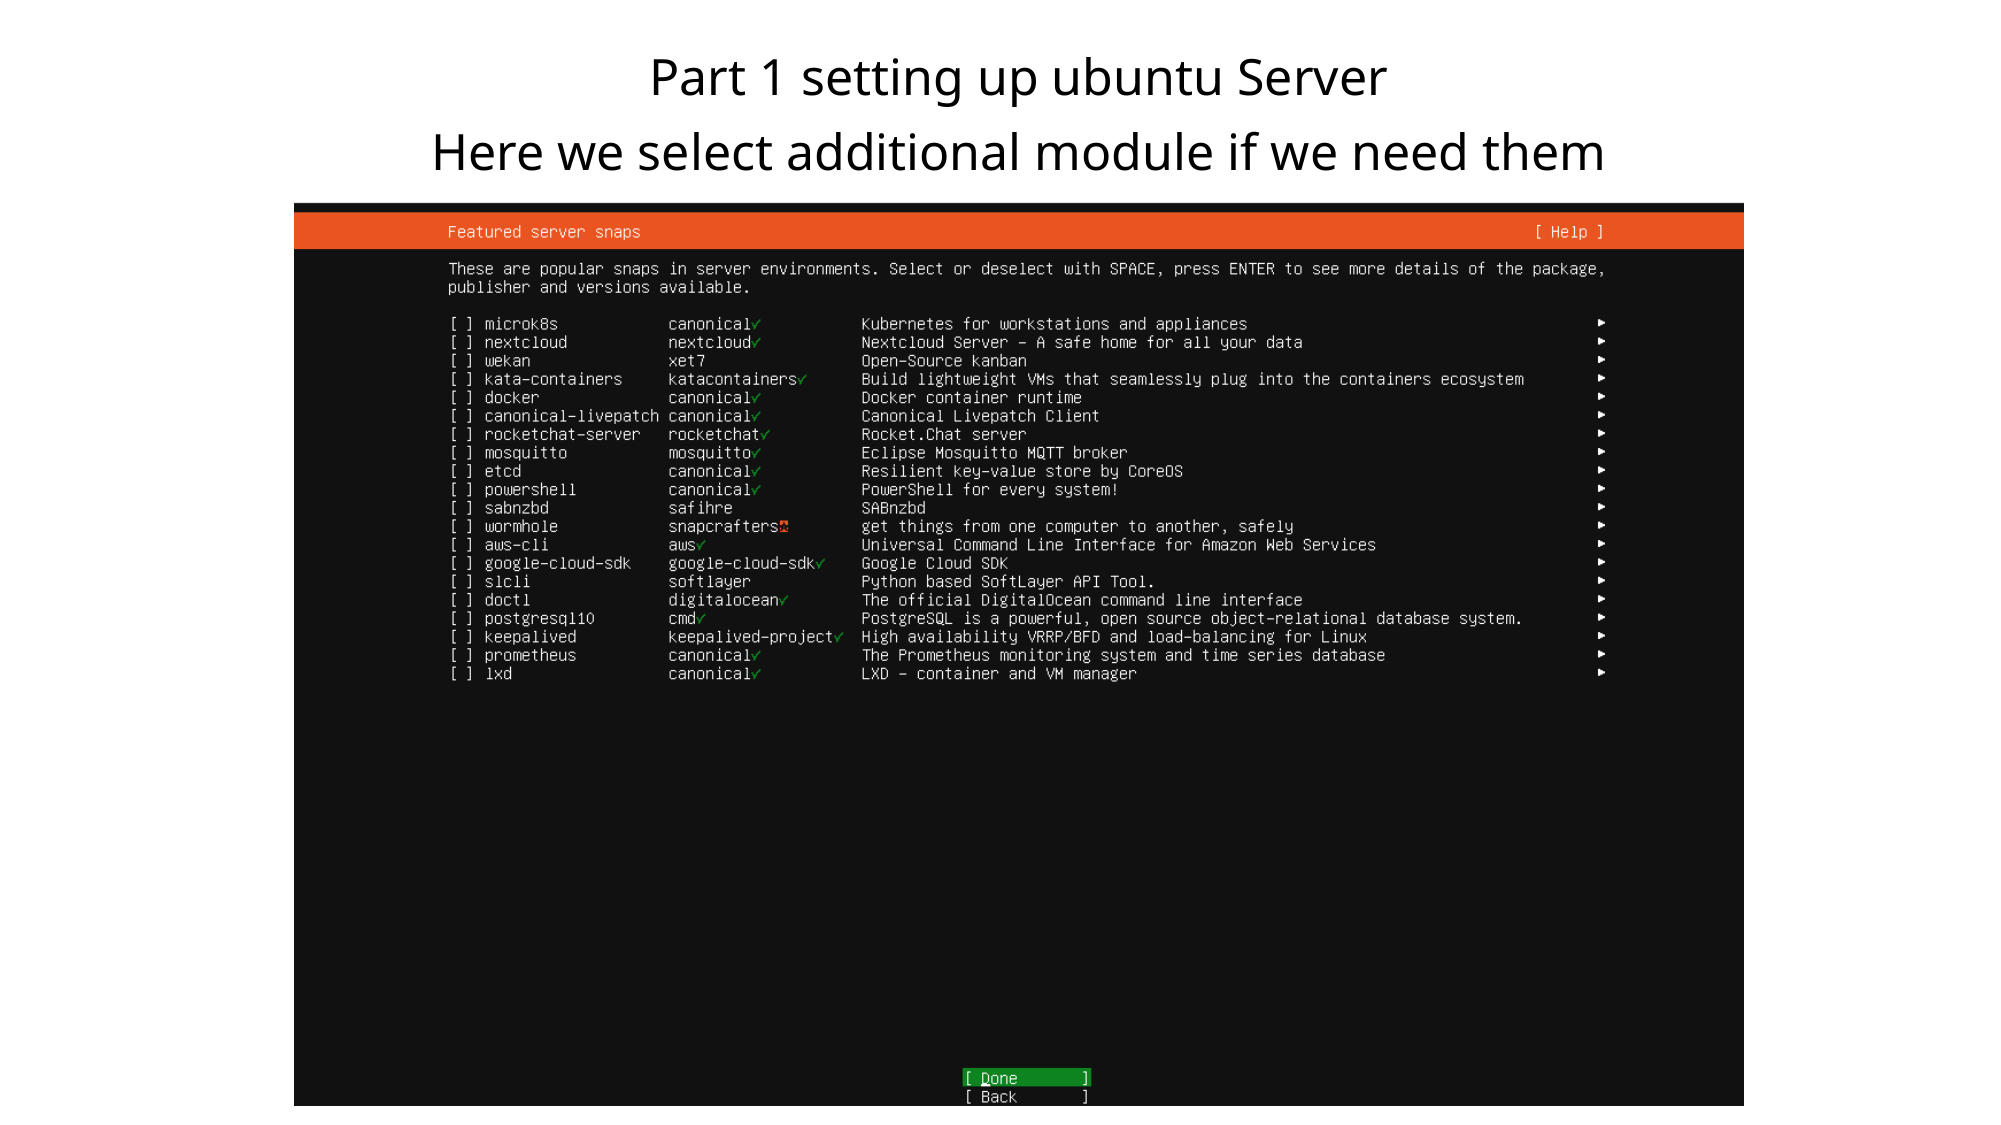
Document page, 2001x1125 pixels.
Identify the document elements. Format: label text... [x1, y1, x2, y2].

picture [294, 202, 1744, 1106]
subtitle Part 1 setting up ubuntu Server Here we select additional module if we need them [269, 45, 1770, 271]
